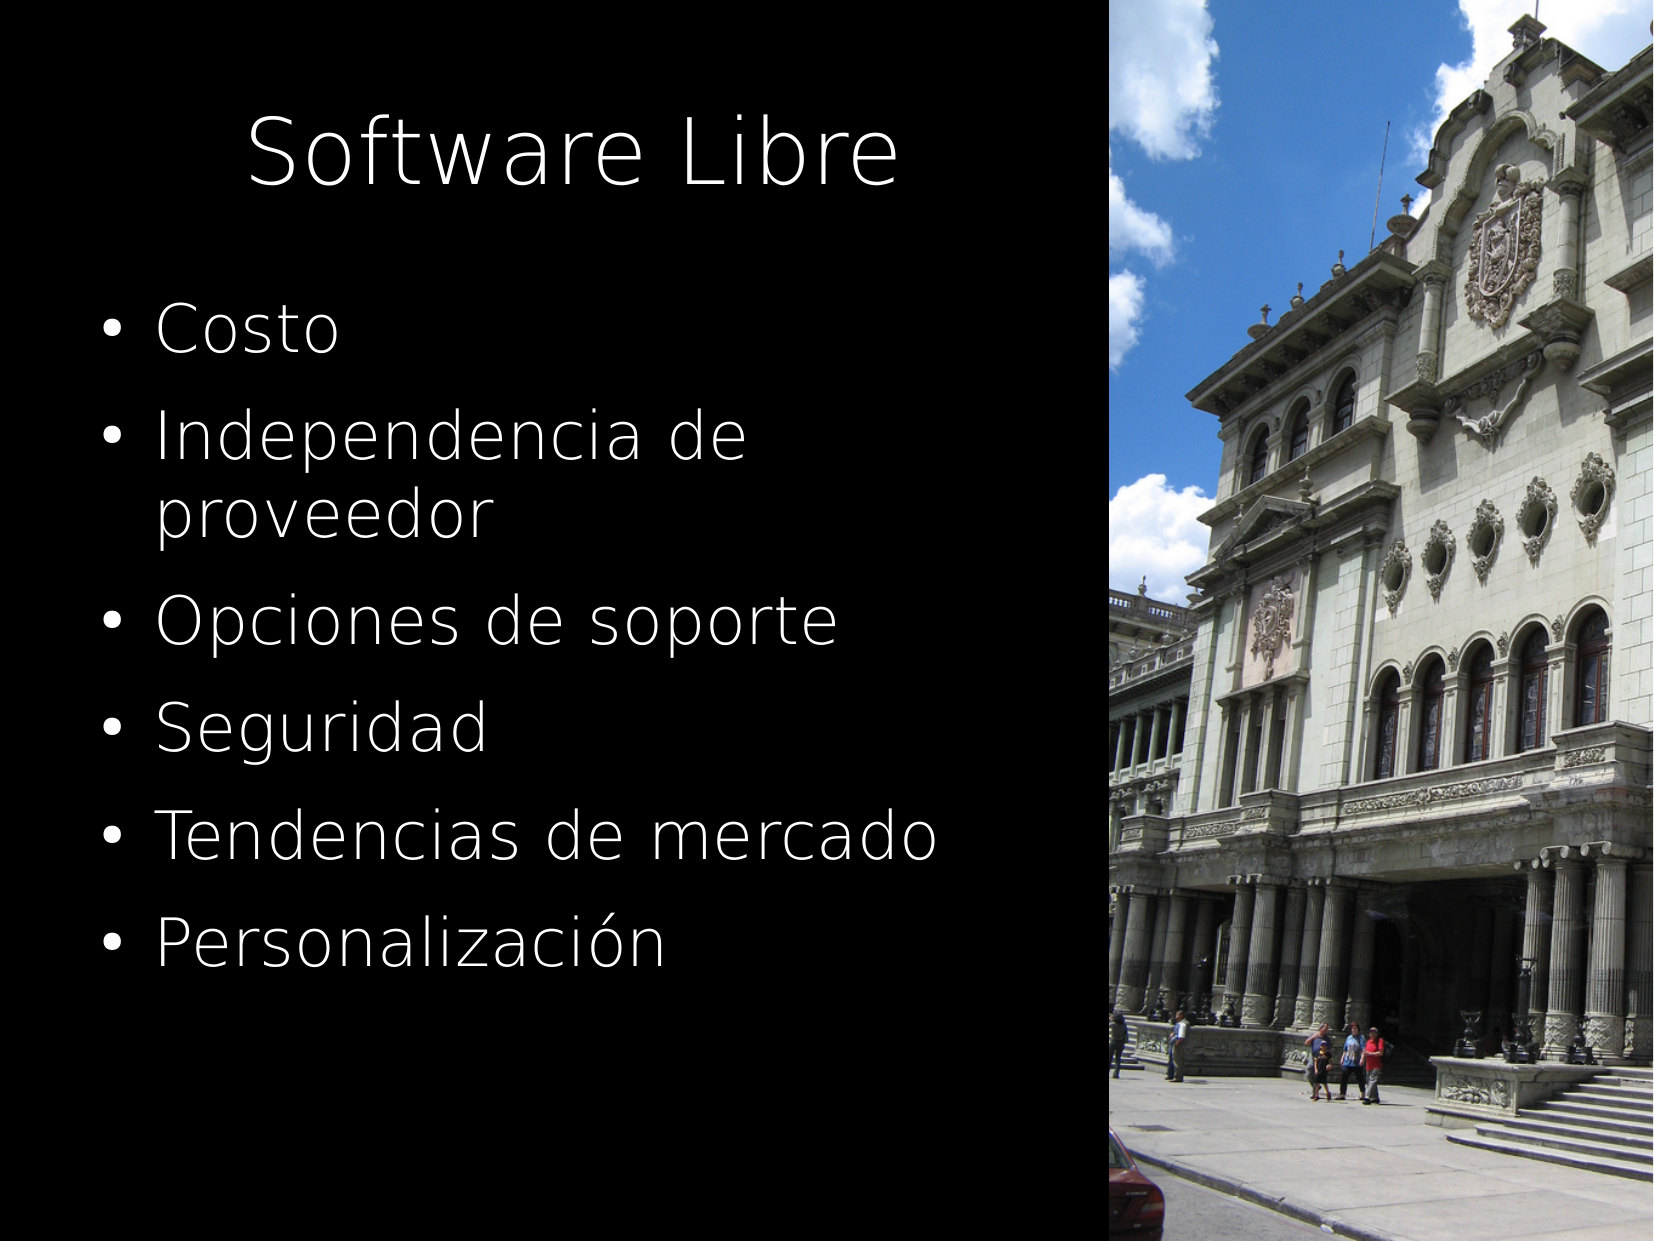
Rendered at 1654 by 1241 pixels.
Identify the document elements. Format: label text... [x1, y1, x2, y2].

list Costo Independencia de proveedor Opciones de soporte Seguridad Tendencias de mercado Personalización [82, 290, 1066, 1010]
picture [1109, 0, 1654, 1241]
title Software Libre [82, 49, 1066, 257]
